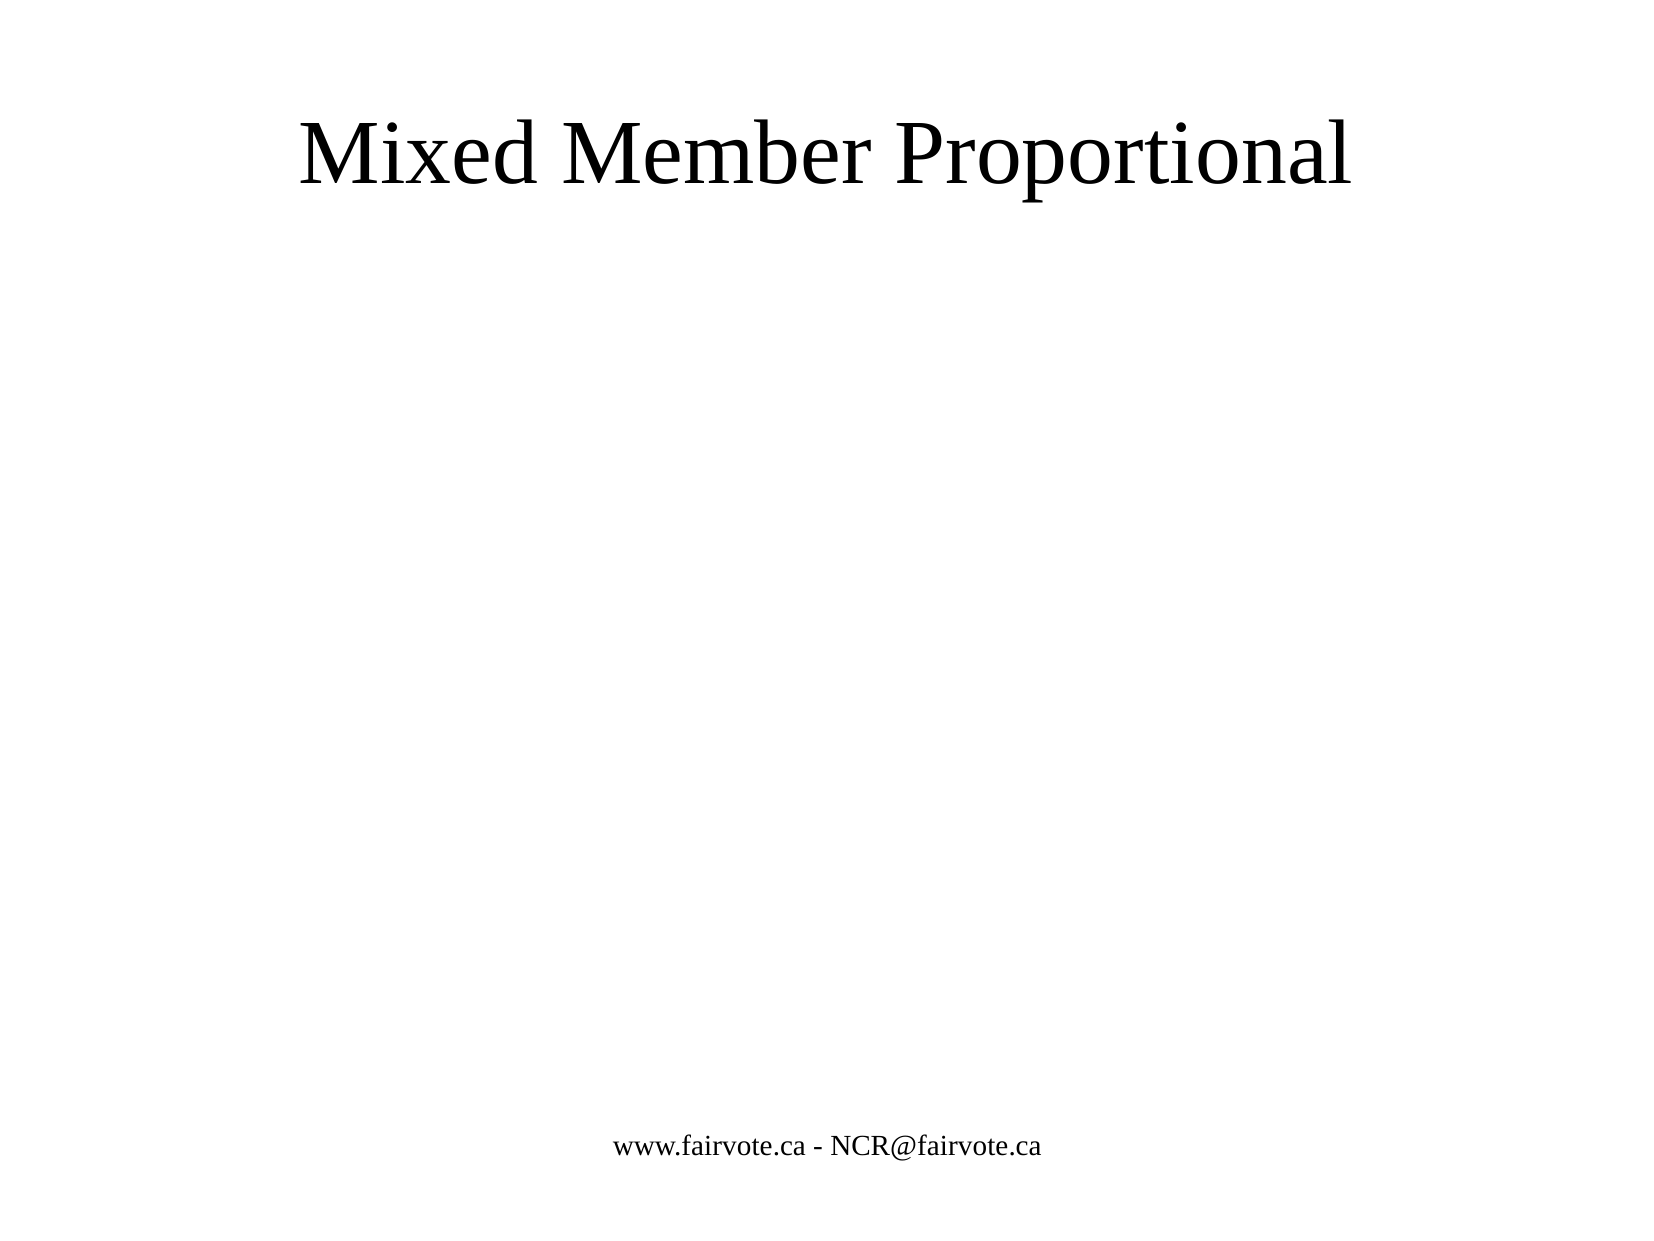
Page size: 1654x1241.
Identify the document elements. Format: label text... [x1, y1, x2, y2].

title Mixed Member Proportional [82, 49, 1571, 257]
